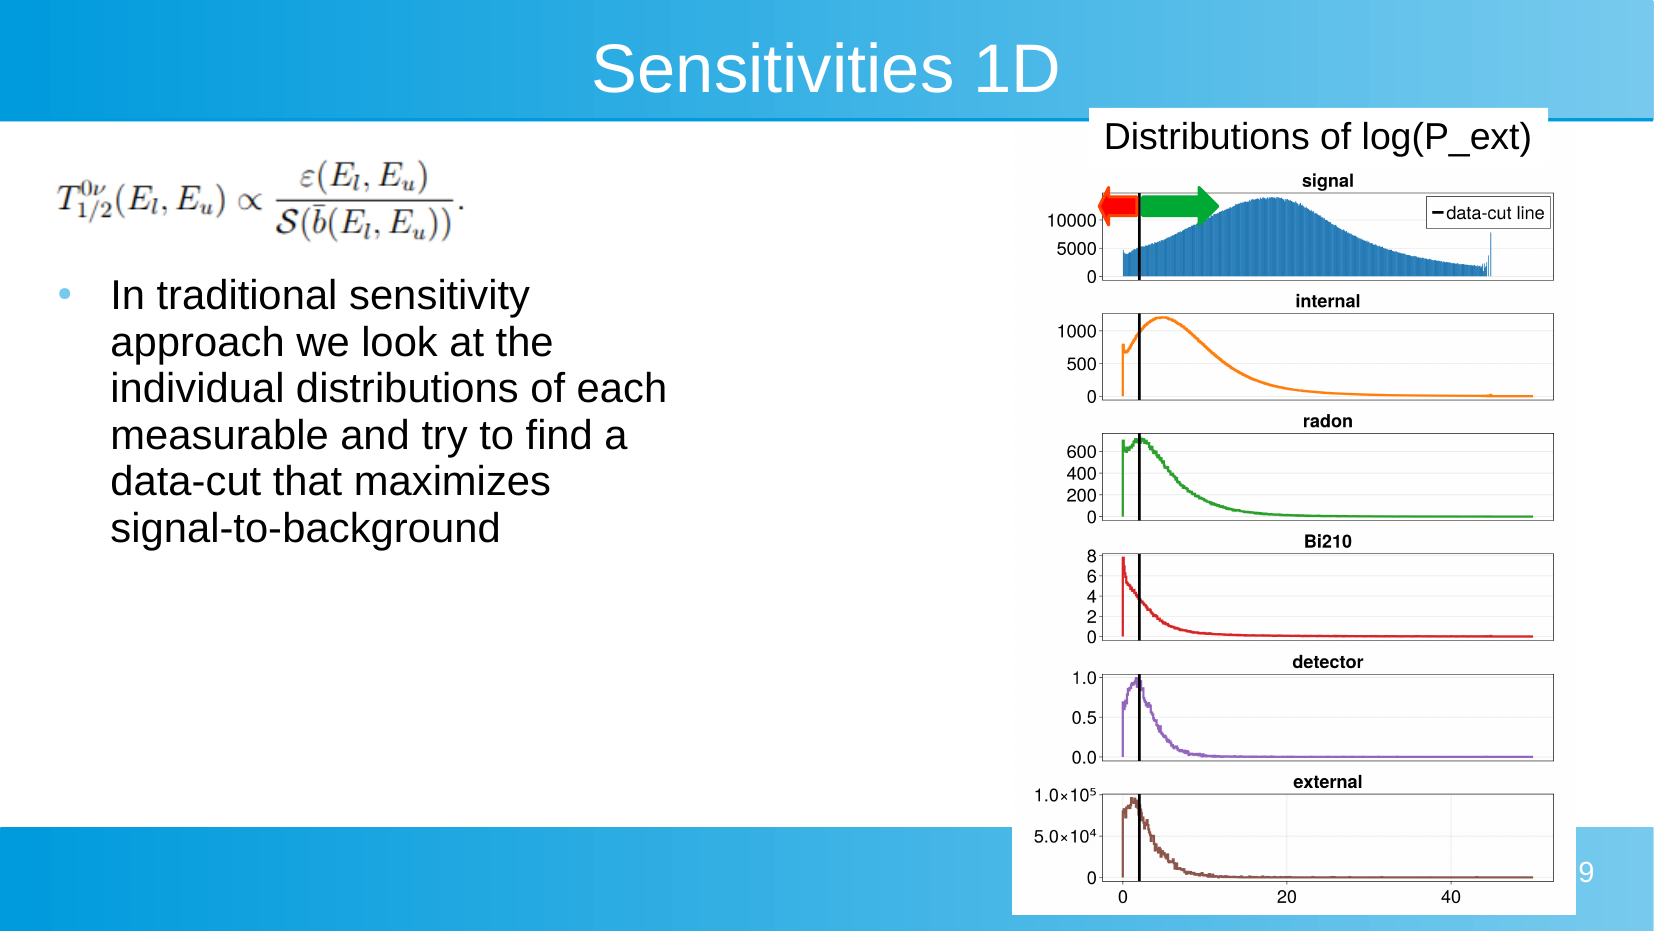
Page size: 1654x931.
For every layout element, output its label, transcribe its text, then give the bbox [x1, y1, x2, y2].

picture [1012, 127, 1576, 916]
list In traditional sensitivity approach we look at the individual distributions of each measurable and try to find a data-cut that maximizes signal-to-background [39, 271, 676, 863]
text_box Distributions of log(P_ext) [1089, 107, 1549, 165]
text_box [1142, 187, 1218, 226]
picture [37, 142, 485, 263]
title Sensitivities 1D [59, 29, 1595, 108]
text_box [1099, 187, 1137, 226]
